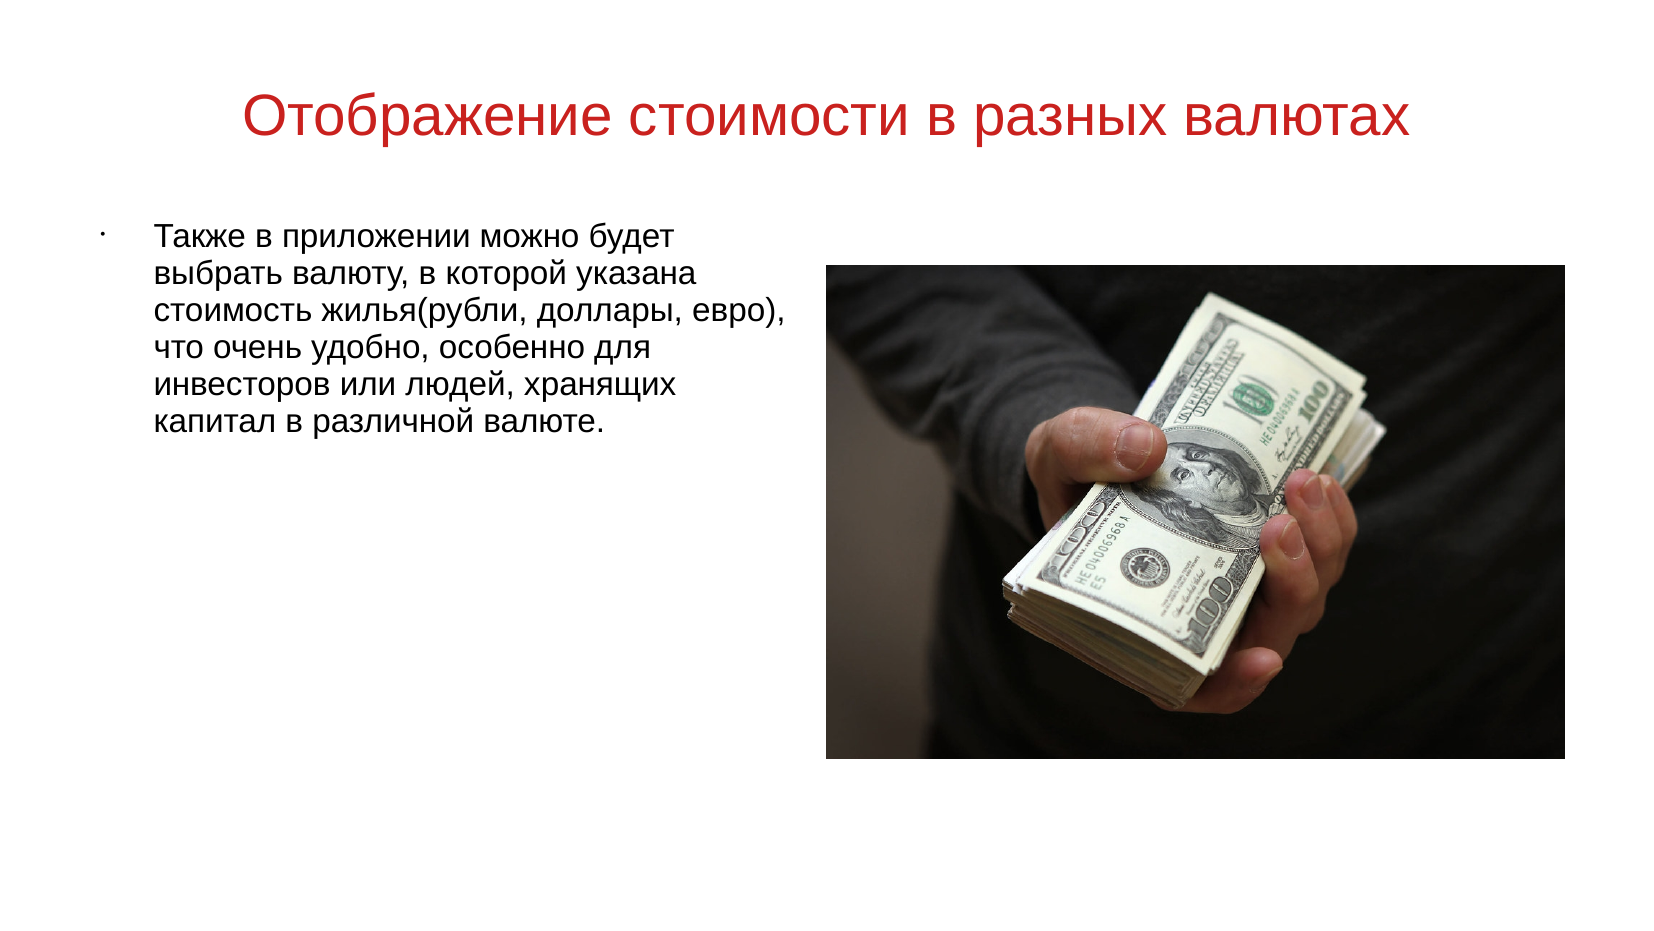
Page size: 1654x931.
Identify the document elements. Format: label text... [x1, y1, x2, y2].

list Также в приложении можно будет выбрать валюту, в которой указана стоимость жилья(рубли, доллары, евро), что очень удобно, особенно для инвесторов или людей, хранящих капитал в различной валюте. [82, 217, 798, 758]
title Отображение стоимости в разных валютах [82, 37, 1571, 193]
picture [826, 265, 1565, 759]
